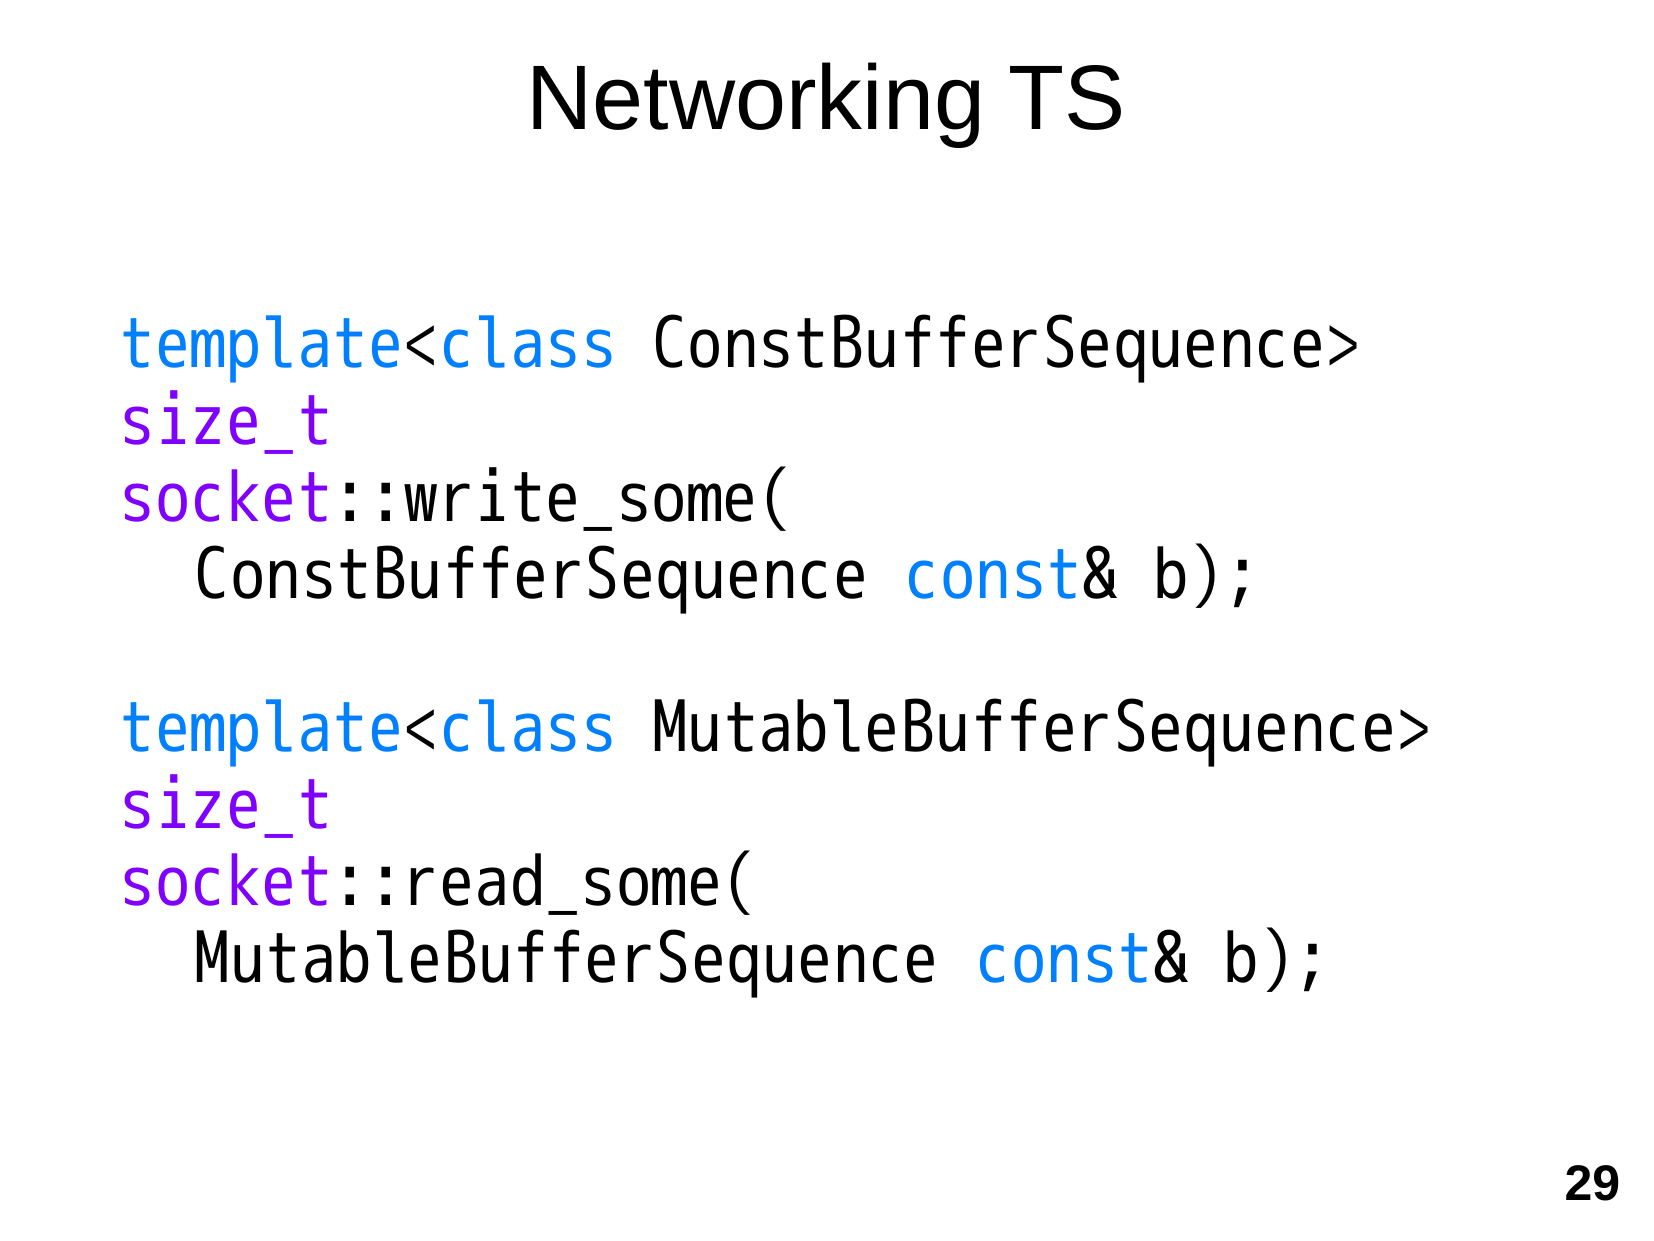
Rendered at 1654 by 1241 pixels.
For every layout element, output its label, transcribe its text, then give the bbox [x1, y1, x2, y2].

title Networking TS [82, 15, 1571, 181]
text_box template<class ConstBufferSequence> size_t socket::write_some( ConstBufferSequence const& b); template<class MutableBufferSequence> size_t socket::read_some( MutableBufferSequence const& b); [104, 300, 1575, 1004]
